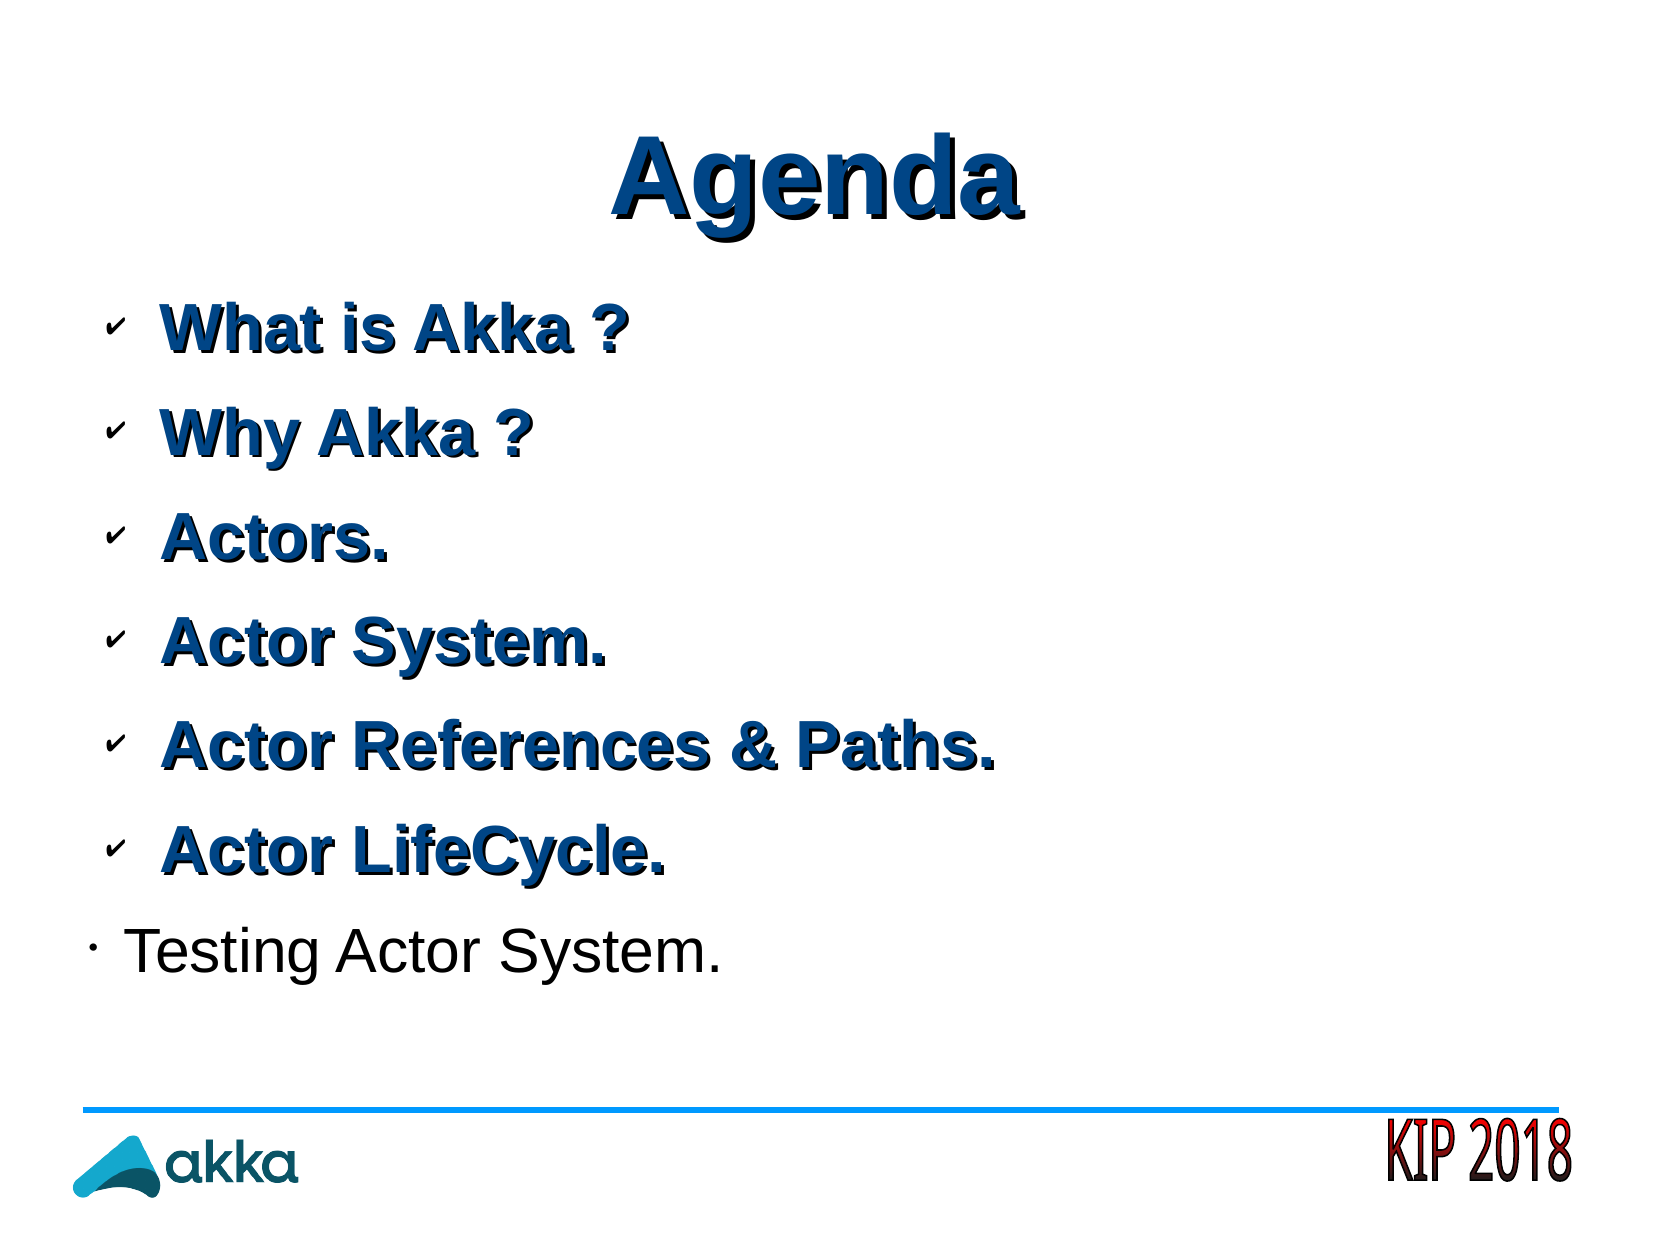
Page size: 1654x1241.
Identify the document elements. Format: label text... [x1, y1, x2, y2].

text_box Agenda [437, 112, 1192, 239]
picture [61, 1116, 306, 1217]
list What is Akka ? Why Akka ? Actors. Actor System. Actor References & Paths. Actor LifeCycle. Testing Actor System. [88, 290, 1544, 1010]
